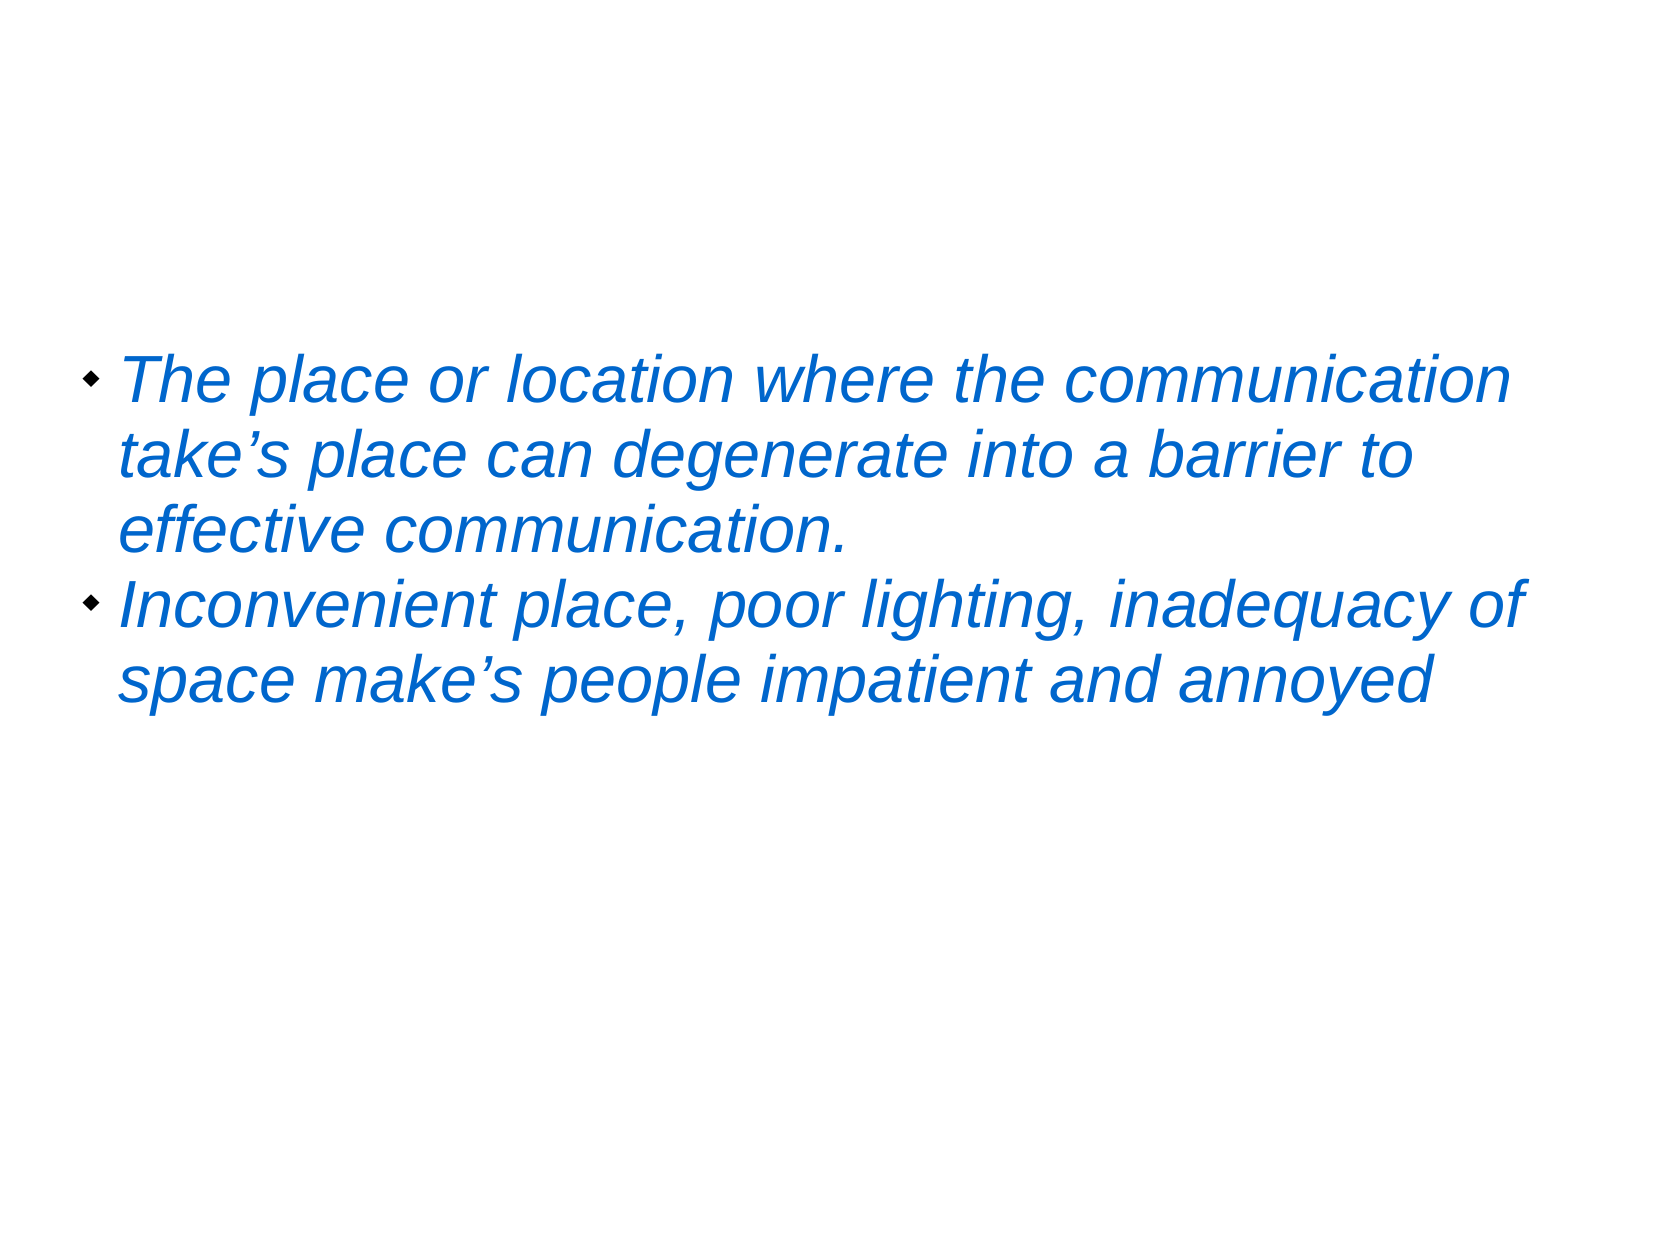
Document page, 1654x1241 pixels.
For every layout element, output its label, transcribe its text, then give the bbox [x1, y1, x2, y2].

subtitle The place or location where the communication take’s place can degenerate into a barrier to effective communication. Inconvenient place, poor lighting, inadequacy of space make’s people impatient and annoyed [82, 49, 1571, 1010]
